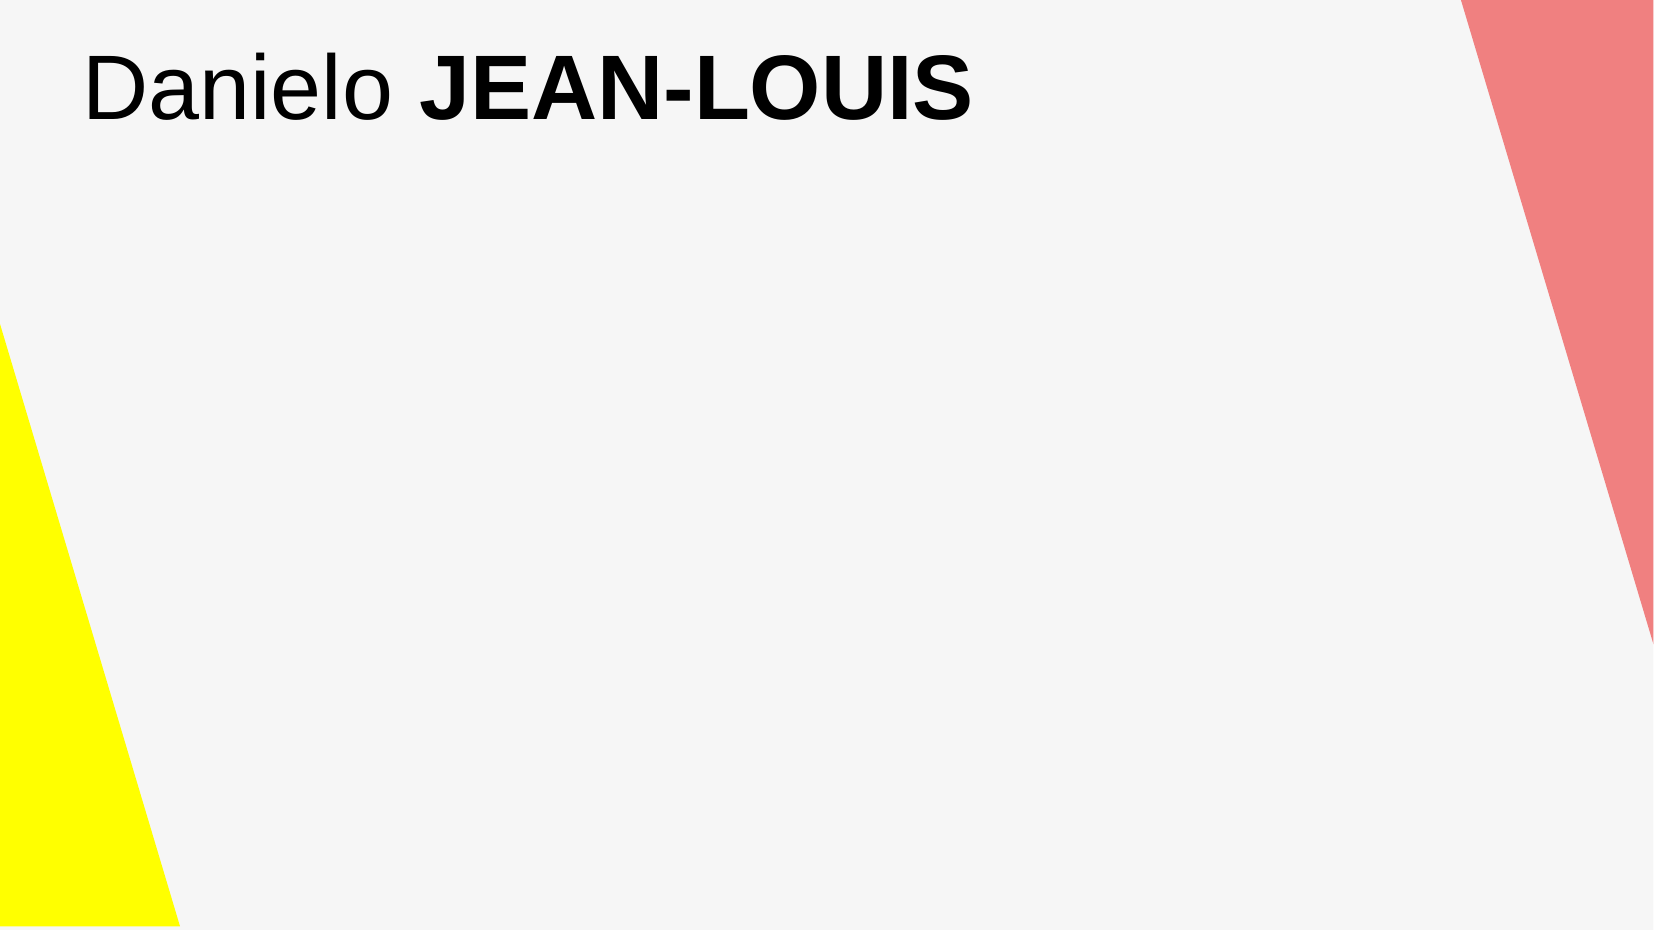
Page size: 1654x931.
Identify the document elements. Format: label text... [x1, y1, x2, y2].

text_box [1460, 0, 1654, 647]
text_box [0, 323, 181, 927]
subtitle Danielo JEAN-LOUIS [82, 36, 1532, 242]
